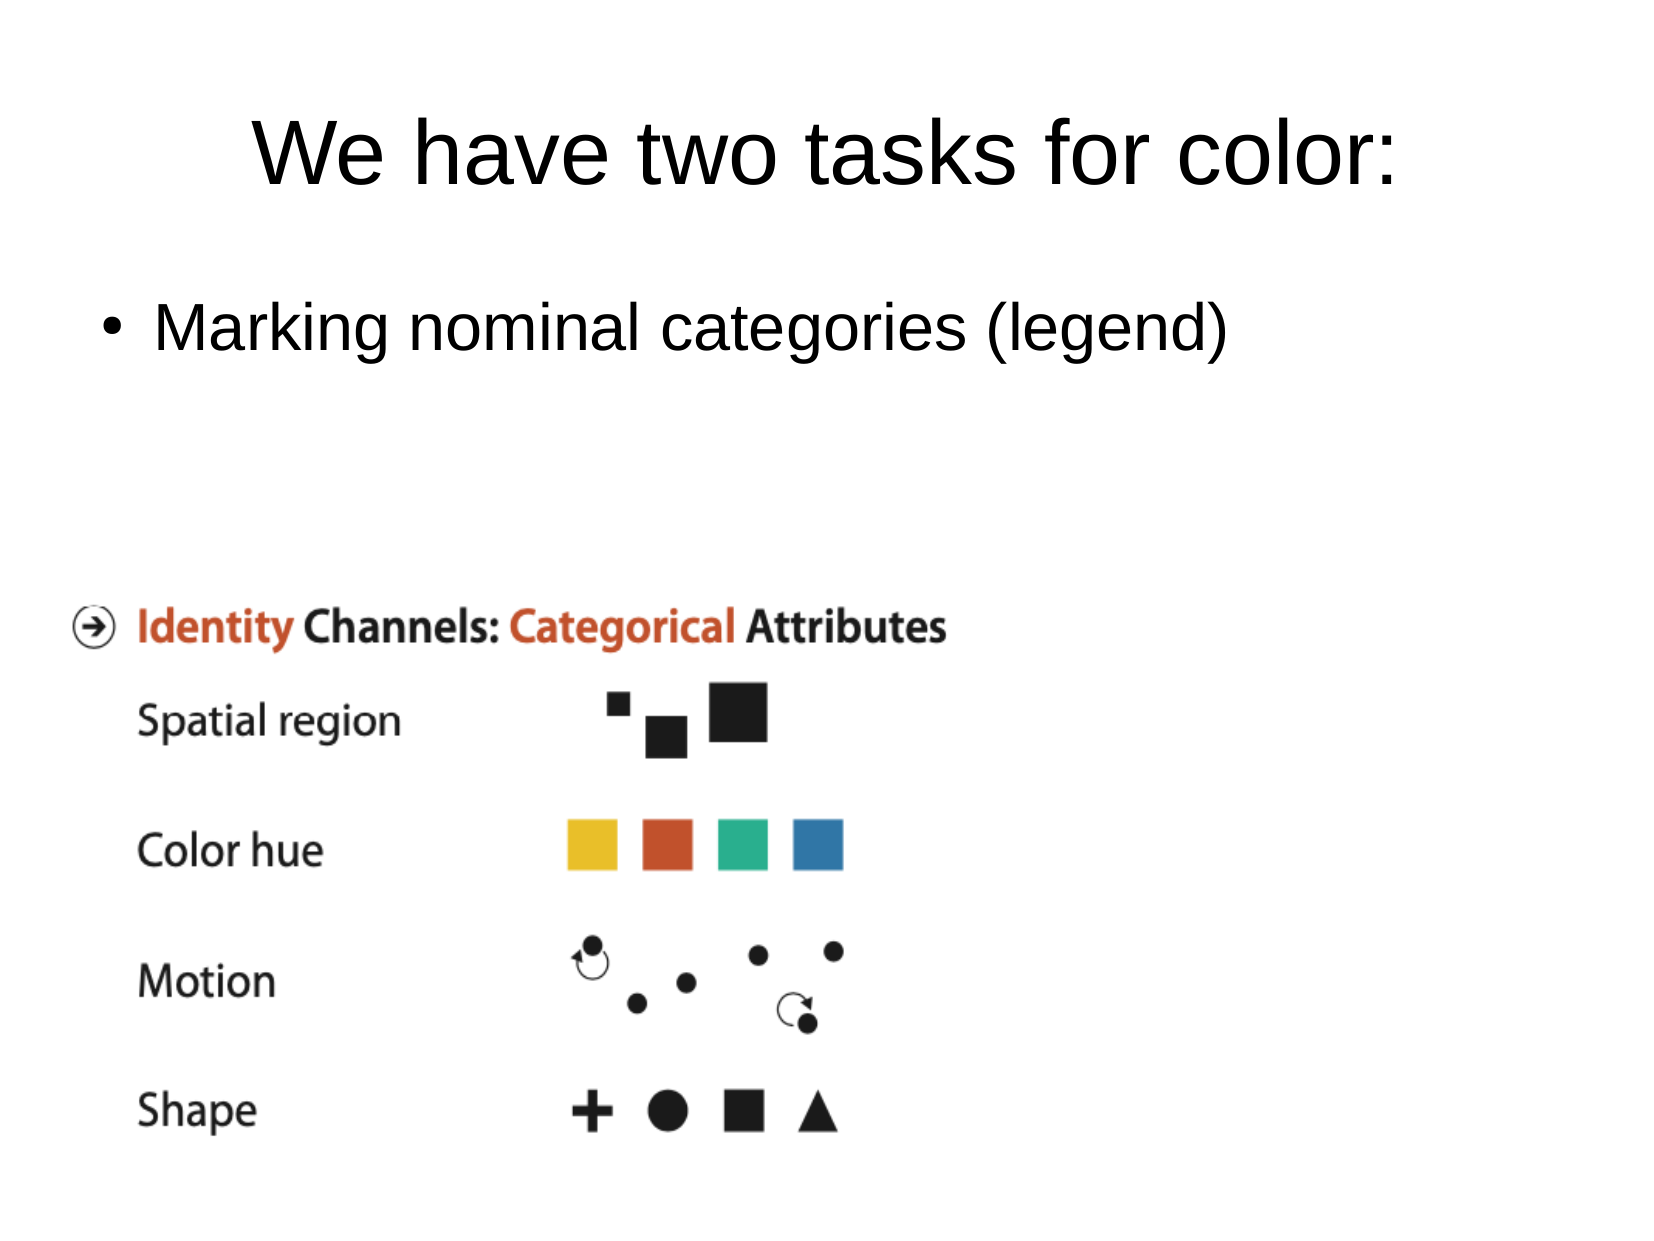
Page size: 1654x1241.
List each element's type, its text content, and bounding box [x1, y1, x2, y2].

picture [59, 584, 991, 1172]
list Marking nominal categories (legend) [82, 290, 1571, 1109]
title We have two tasks for color: [82, 49, 1571, 257]
